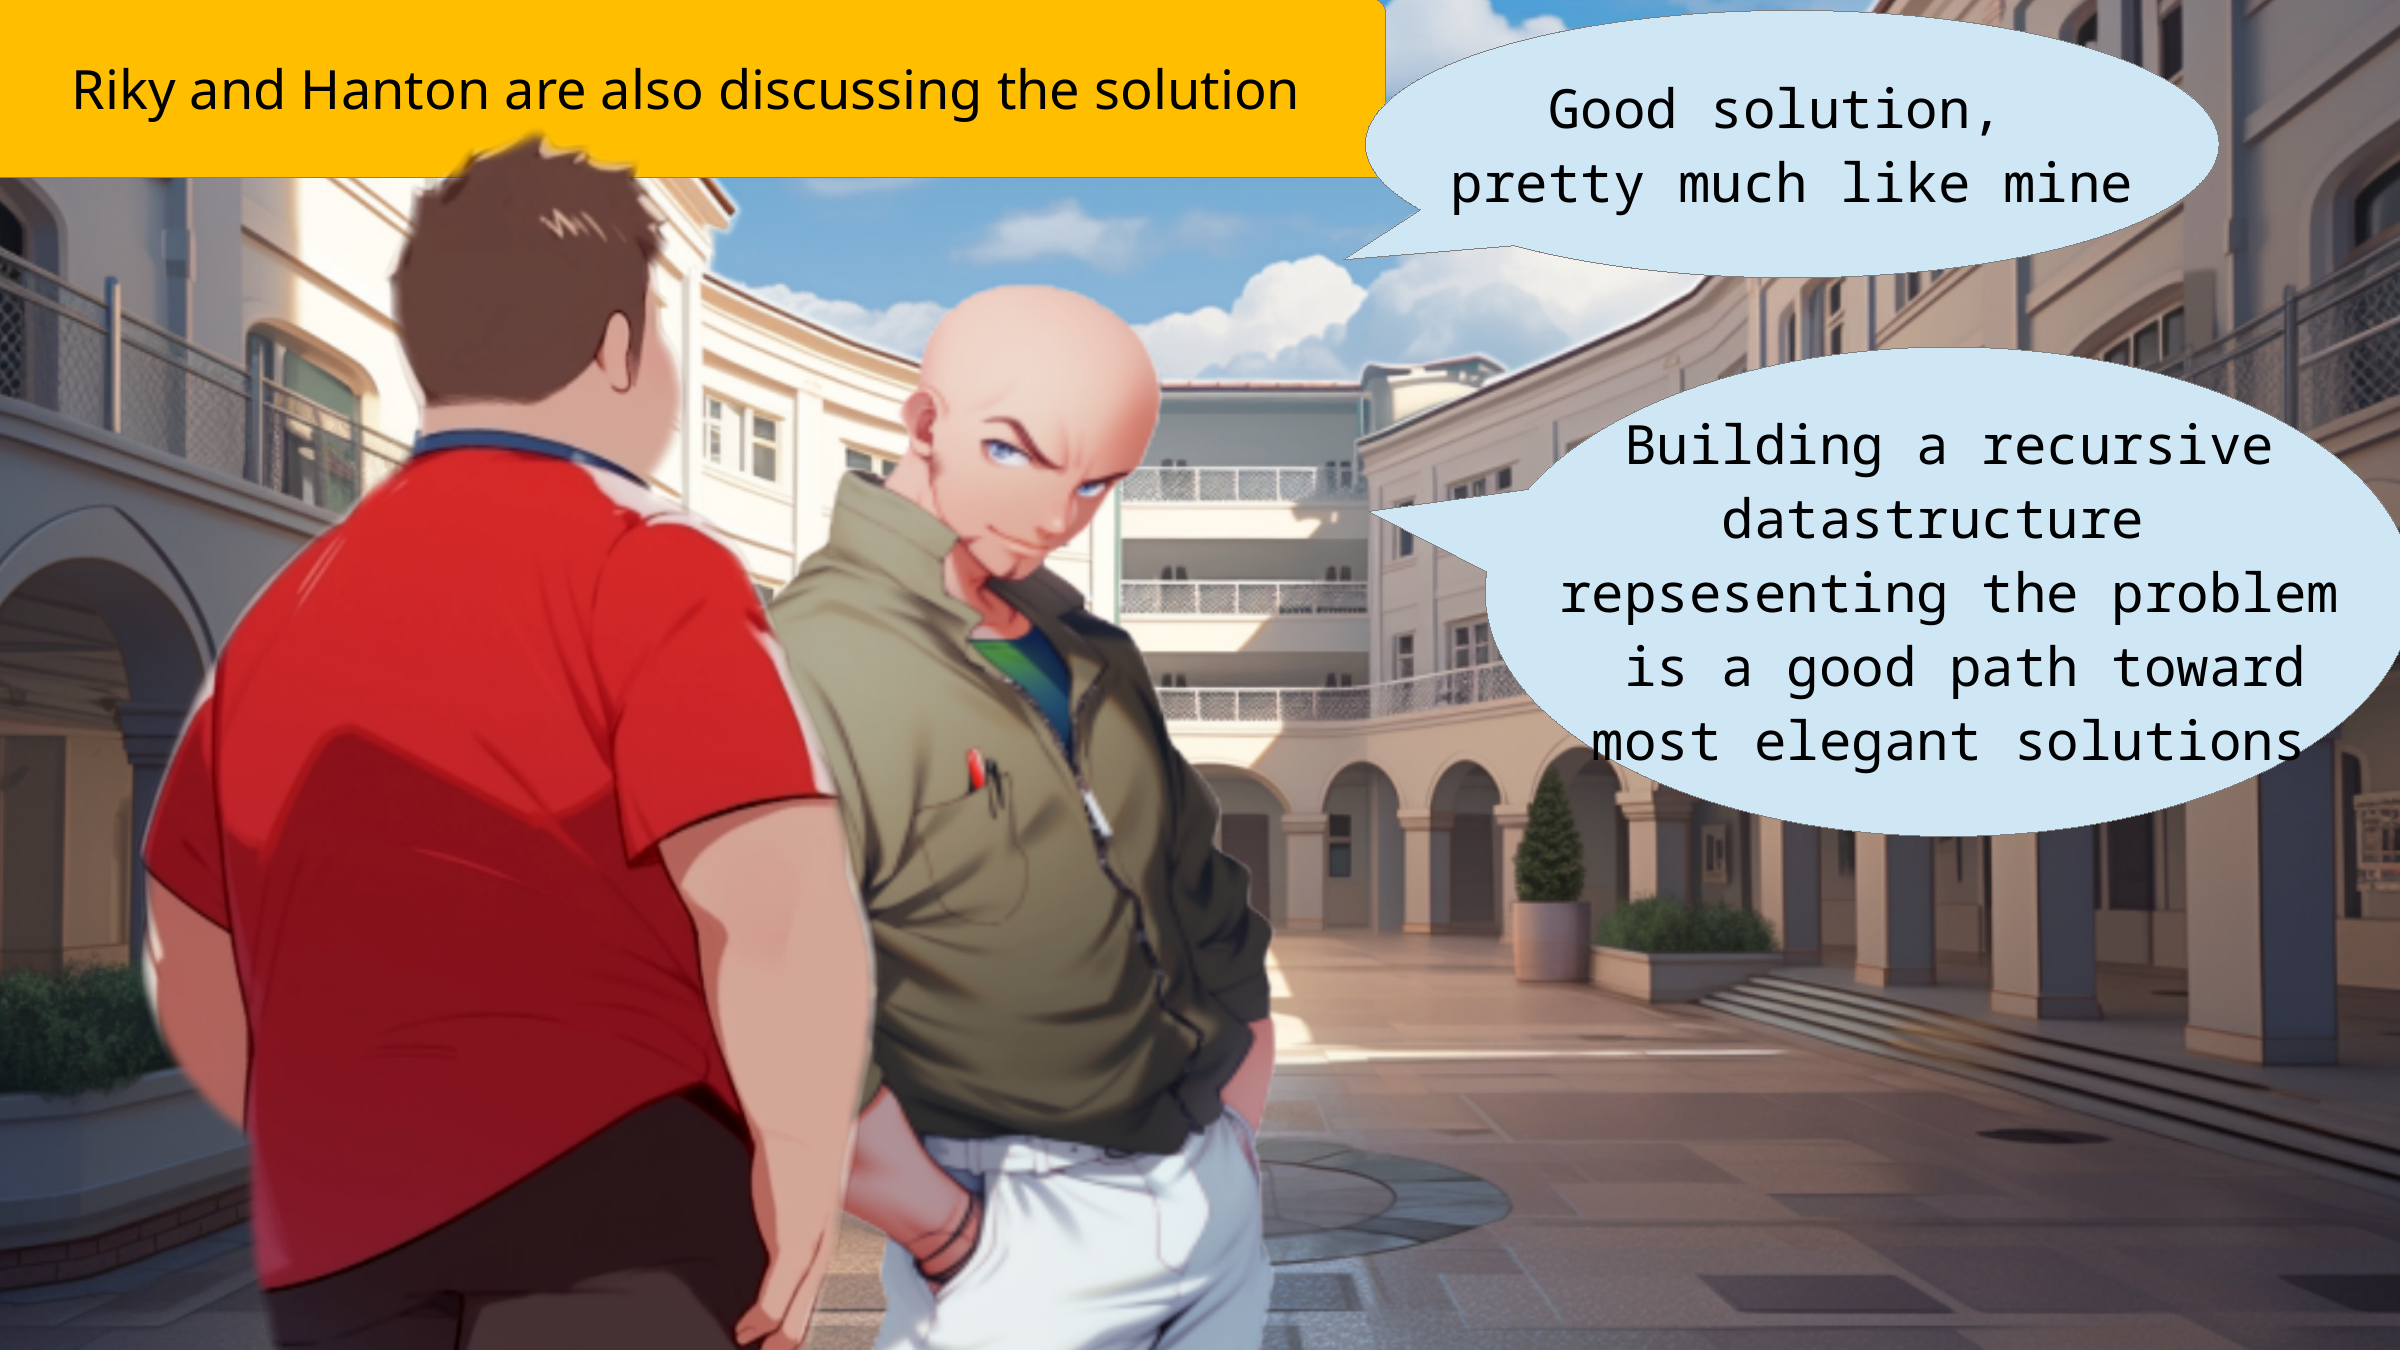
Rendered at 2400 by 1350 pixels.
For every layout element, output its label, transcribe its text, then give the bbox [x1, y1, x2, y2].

text_box Good solution, pretty much like mine [1343, 10, 2220, 278]
text_box Riky and Hanton are also discussing the solution [0, 0, 1386, 178]
text_box Building a recursive datastructure repsesenting the problem is a good path toward most elegant solutions [1368, 347, 2400, 837]
picture [0, 0, 2400, 1350]
